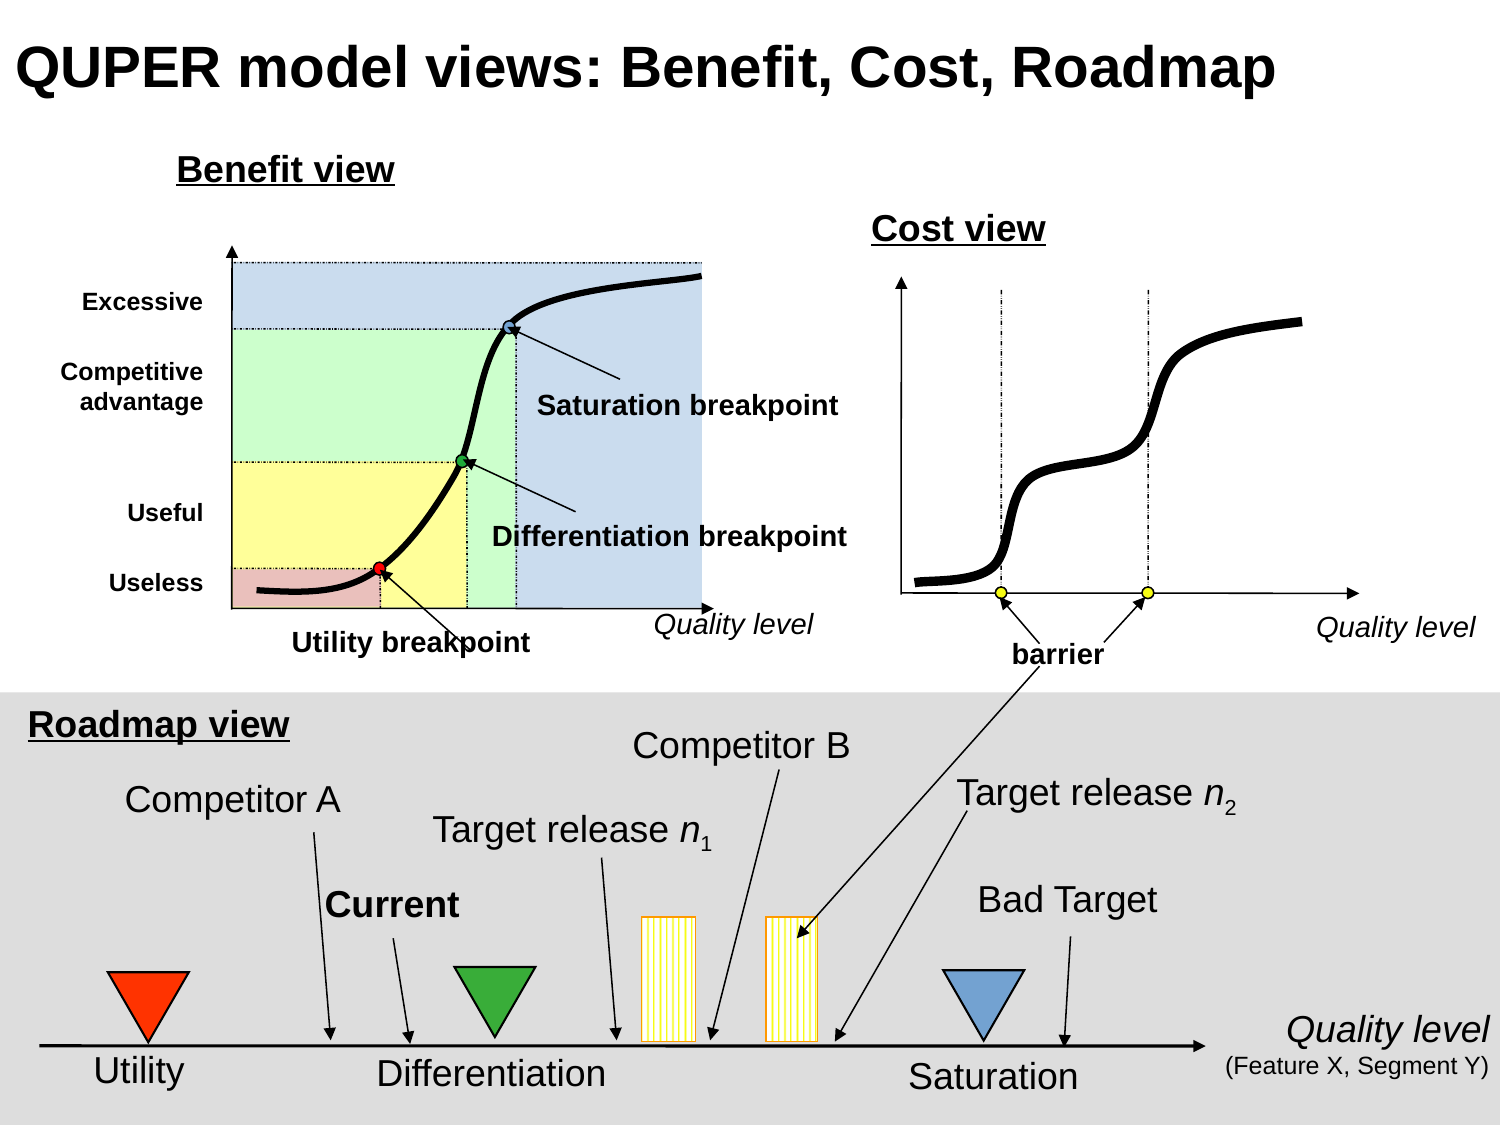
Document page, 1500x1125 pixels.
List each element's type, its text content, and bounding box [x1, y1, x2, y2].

text_box Current [319, 874, 574, 940]
text_box Useful [60, 488, 219, 535]
text_box Utility [83, 1041, 246, 1106]
text_box Current [314, 874, 321, 940]
text_box Differentiation [366, 1043, 646, 1109]
text_box Competitive advantage [0, 347, 219, 424]
title QUPER model views: Benefit, Cost, Roadmap [0, 0, 1453, 107]
text_box Quality level [1301, 600, 1491, 651]
text_box Saturation breakpoint [522, 378, 854, 430]
text_box barrier [996, 627, 1120, 679]
text_box Roadmap view [12, 692, 305, 753]
text_box Quality level (Feature X, Segment Y)‏ [1114, 999, 1500, 1125]
text_box Utility breakpoint [276, 616, 546, 667]
text_box [0, 692, 1114, 1125]
text_box Cost view [856, 196, 1061, 257]
text_box [995, 587, 1007, 599]
text_box Competitor A [114, 770, 427, 835]
text_box Differentiation breakpoint [477, 509, 863, 560]
text_box [1142, 587, 1154, 599]
text_box Bad Target [967, 869, 1221, 935]
text_box Useless [0, 559, 219, 605]
text_box Target release n2 [946, 763, 1280, 828]
text_box Excessive [0, 277, 219, 324]
text_box Competitor B [622, 716, 935, 783]
text_box Quality level [638, 597, 829, 648]
text_box [315, 692, 1500, 1044]
text_box Benefit view [161, 137, 410, 198]
text_box [233, 261, 702, 607]
text_box Target release n1 [422, 799, 755, 865]
text_box Saturation [897, 1046, 1178, 1112]
